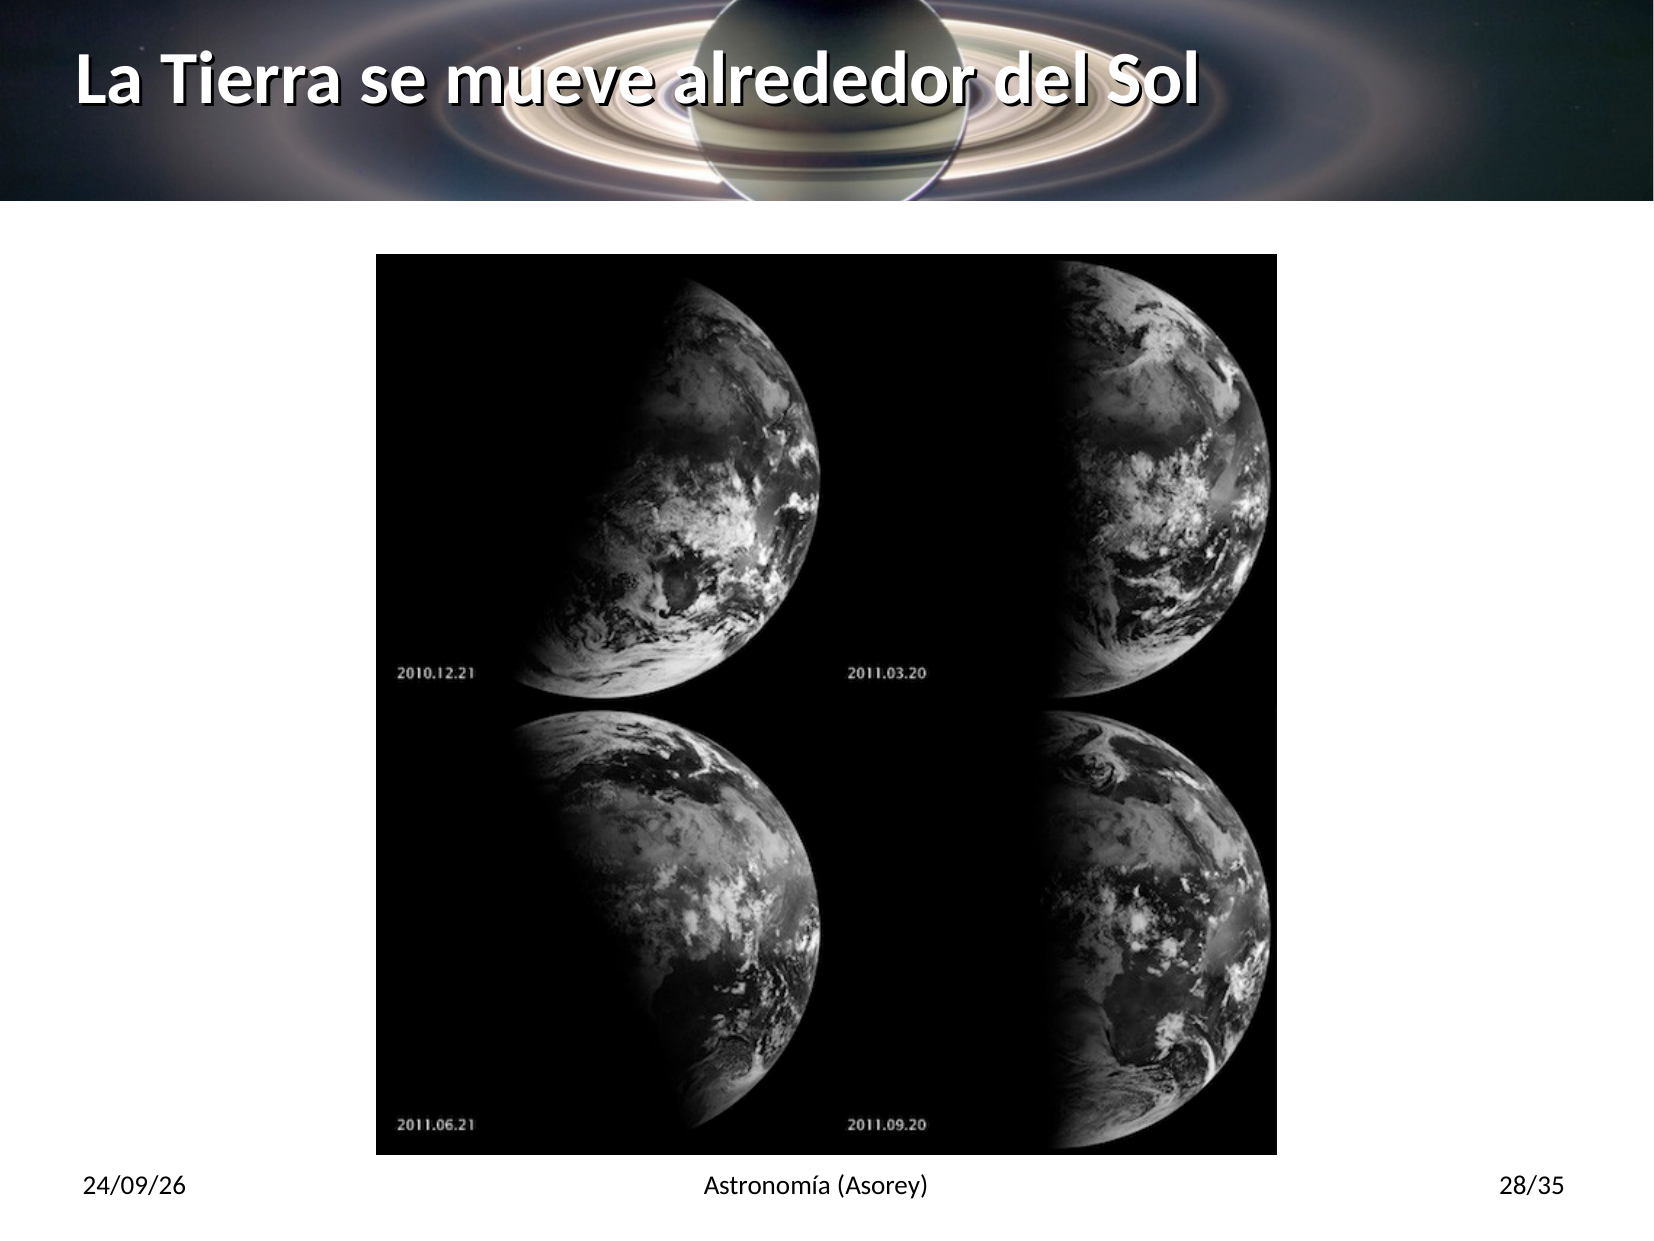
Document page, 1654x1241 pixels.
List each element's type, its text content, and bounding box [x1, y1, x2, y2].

picture [0, 0, 1654, 201]
title La Tierra se mueve alrededor del Sol [75, 19, 1564, 151]
picture [376, 254, 1277, 1156]
